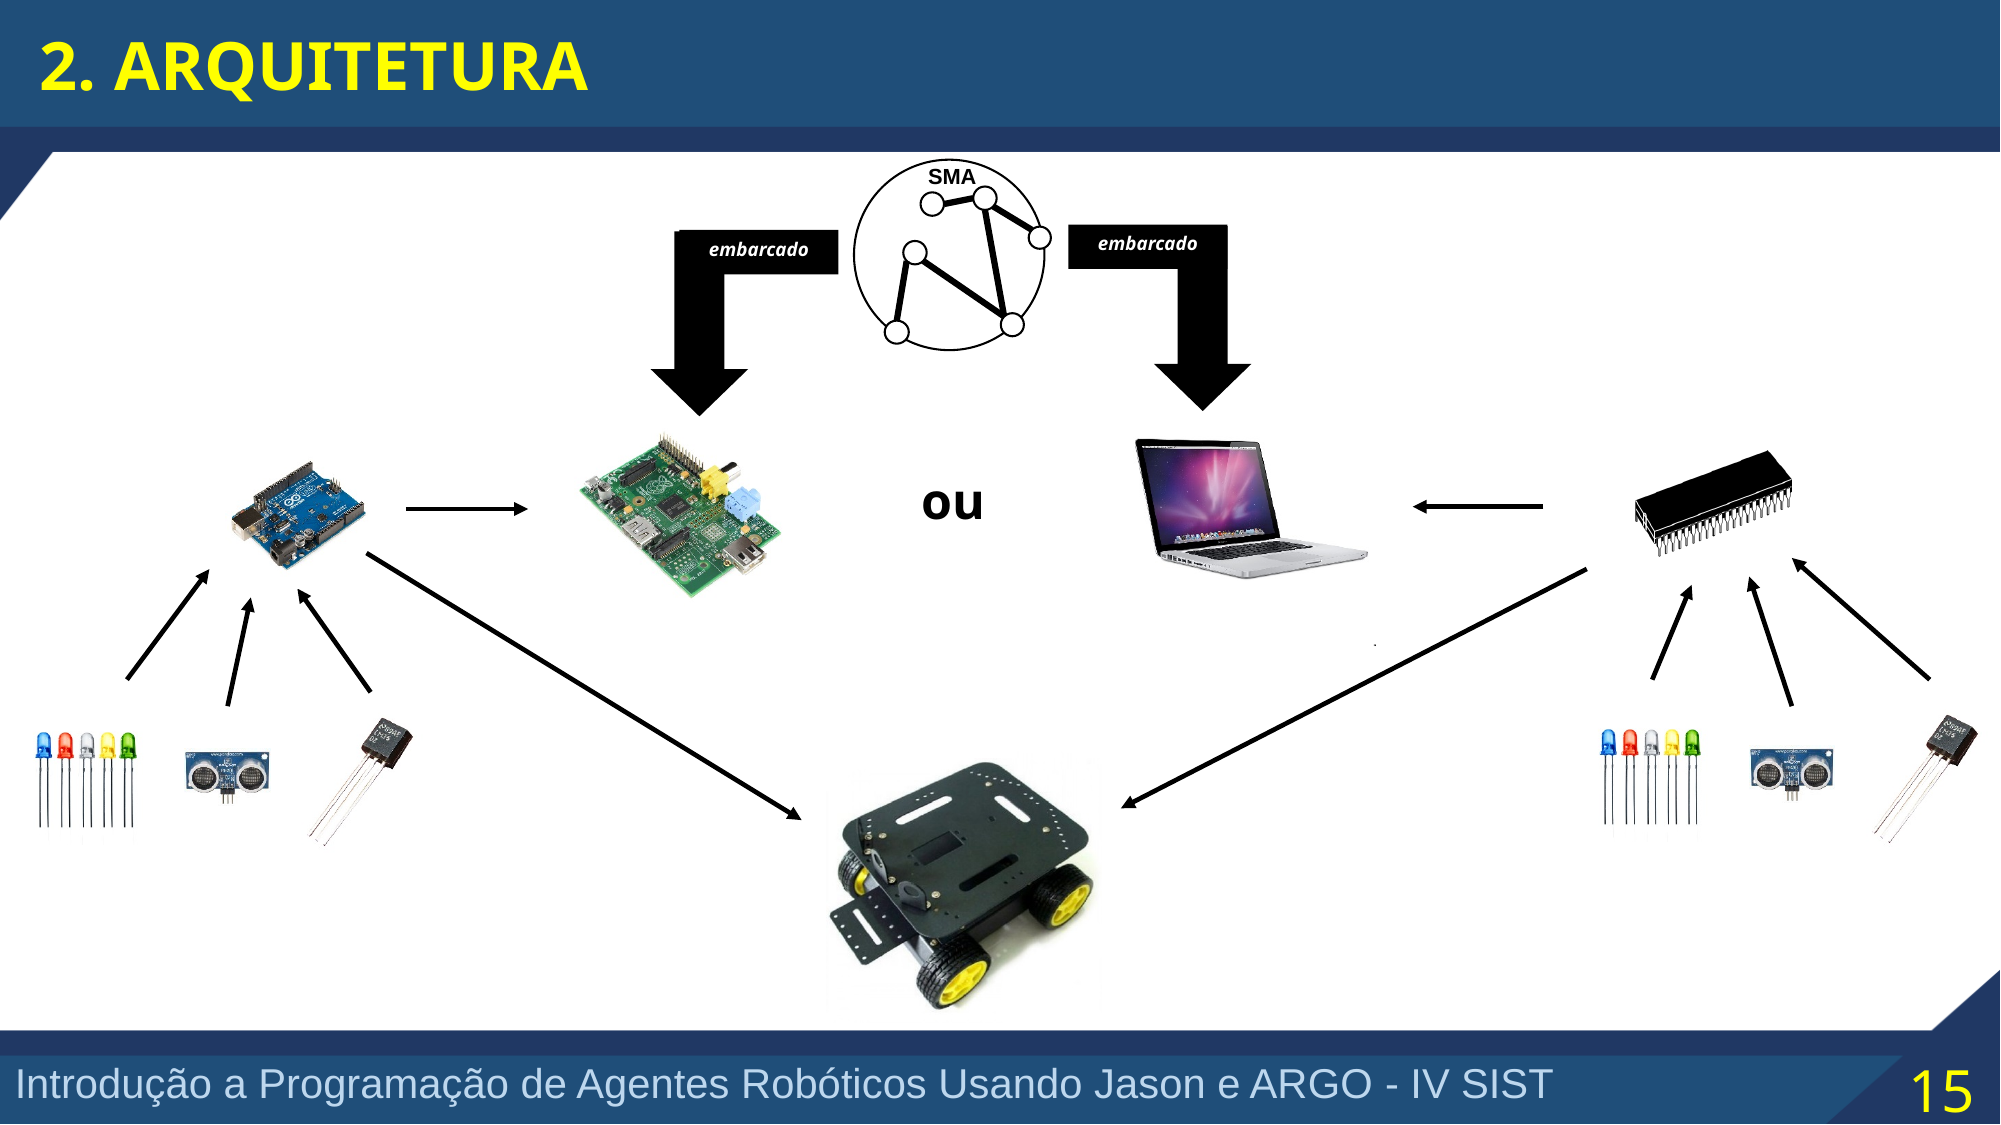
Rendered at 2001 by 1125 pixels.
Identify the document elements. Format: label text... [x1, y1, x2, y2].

text_box [853, 166, 1051, 351]
text_box SMA [913, 155, 992, 197]
text_box [1153, 269, 1252, 412]
text_box [650, 231, 749, 417]
picture [0, 0, 2000, 1124]
text_box ou [891, 462, 1016, 538]
text_box 2. ARQUITETURA [24, 16, 2000, 112]
text_box embarcado [679, 229, 839, 275]
text_box embarcado [1068, 224, 1228, 269]
